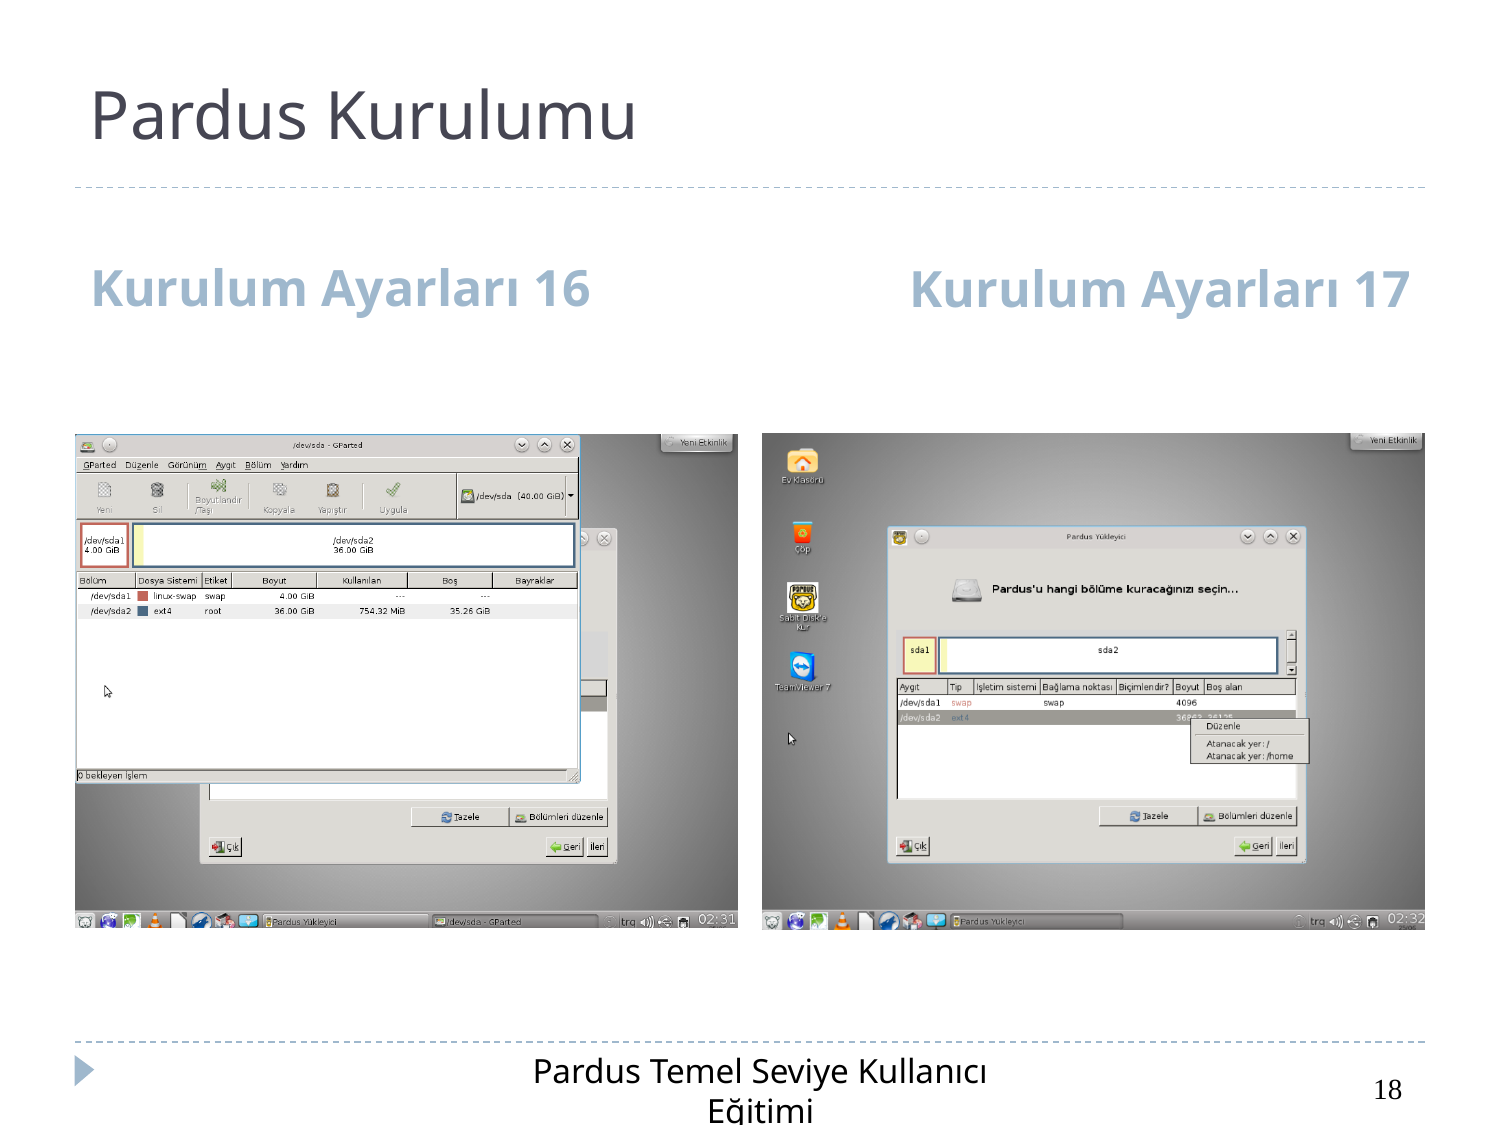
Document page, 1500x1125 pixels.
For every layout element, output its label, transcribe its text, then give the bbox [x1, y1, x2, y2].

picture [762, 433, 1425, 930]
list Kurulum Ayarları 16 [75, 210, 738, 324]
list Kurulum Ayarları 17 [762, 212, 1426, 325]
picture [75, 434, 738, 928]
title Pardus Kurulumu [75, 37, 1425, 188]
